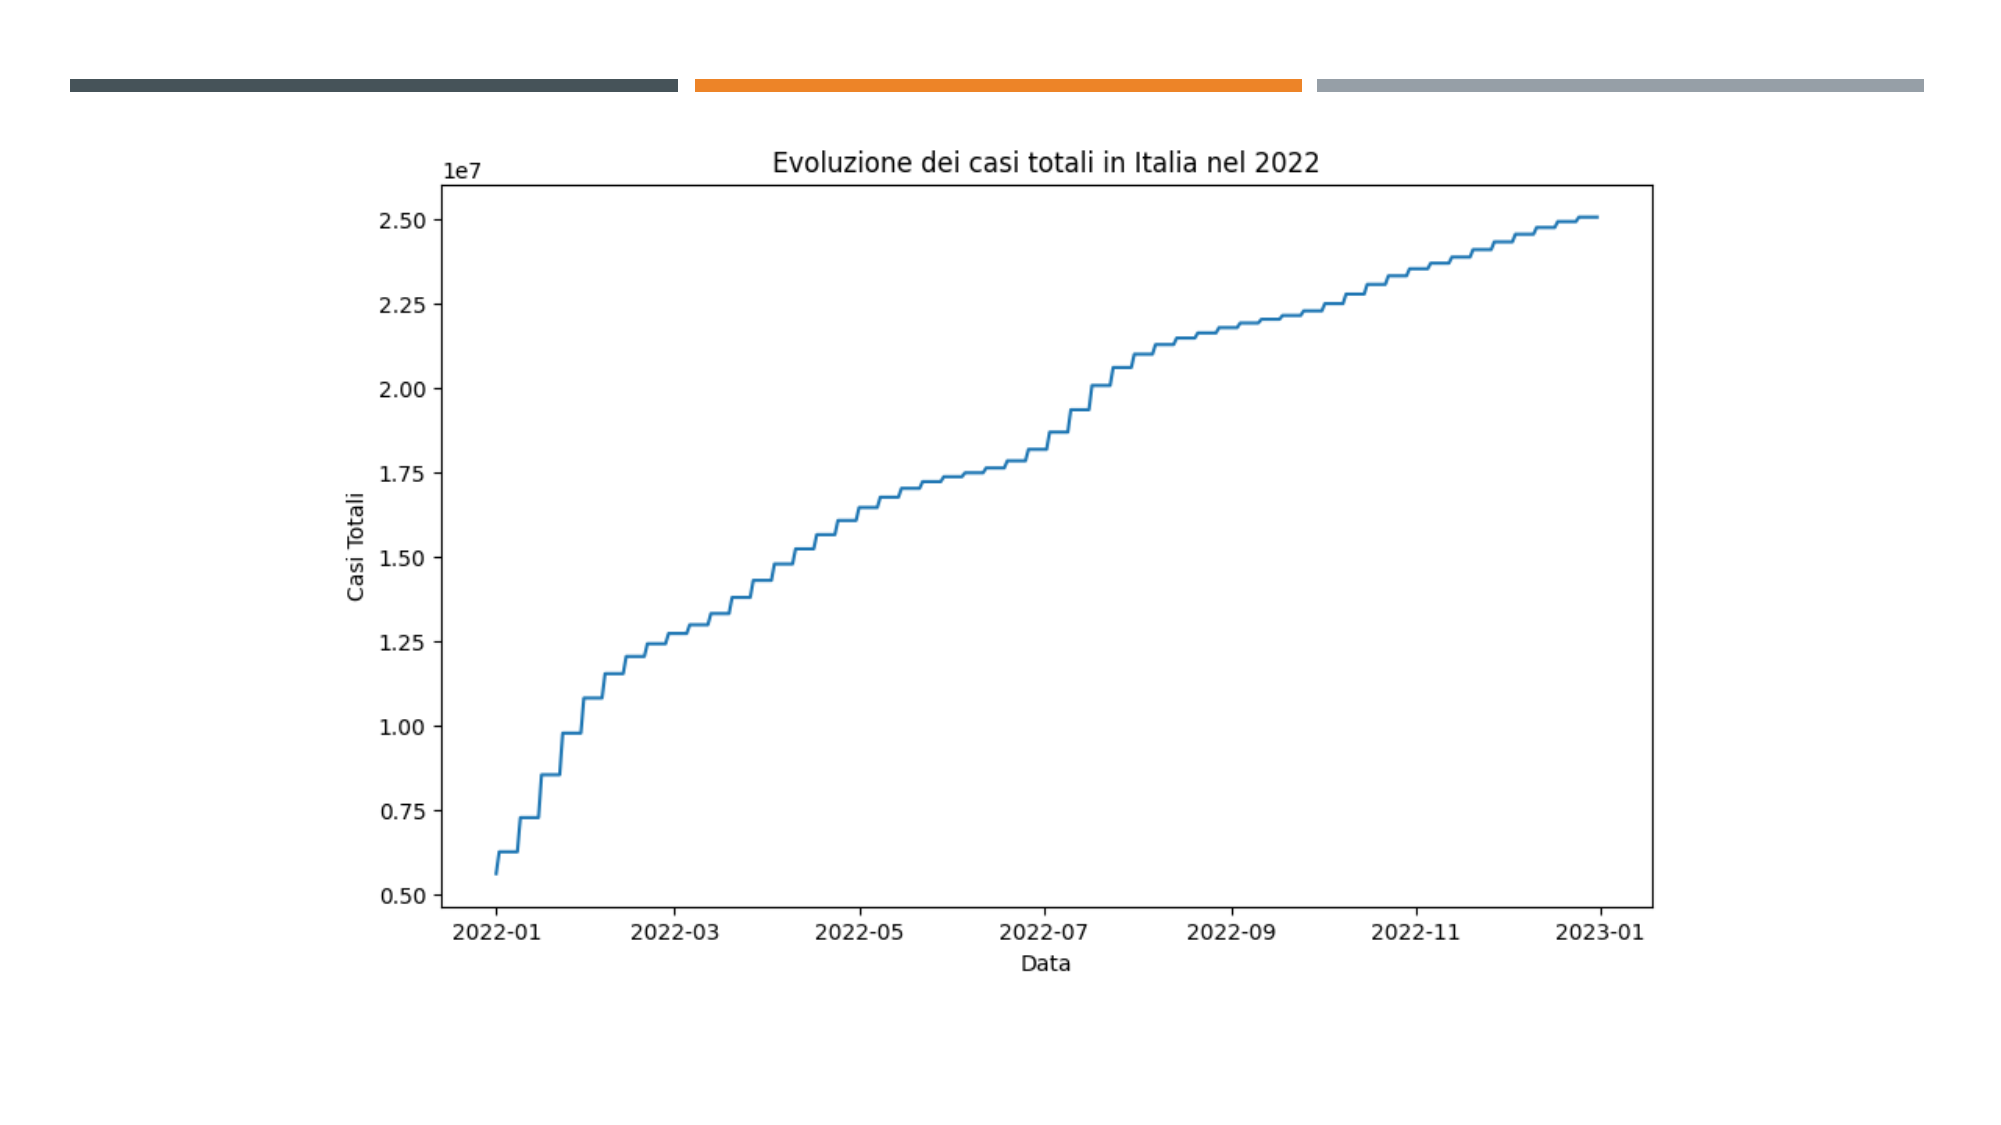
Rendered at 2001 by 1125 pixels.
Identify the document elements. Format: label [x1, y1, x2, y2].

picture [332, 135, 1668, 990]
